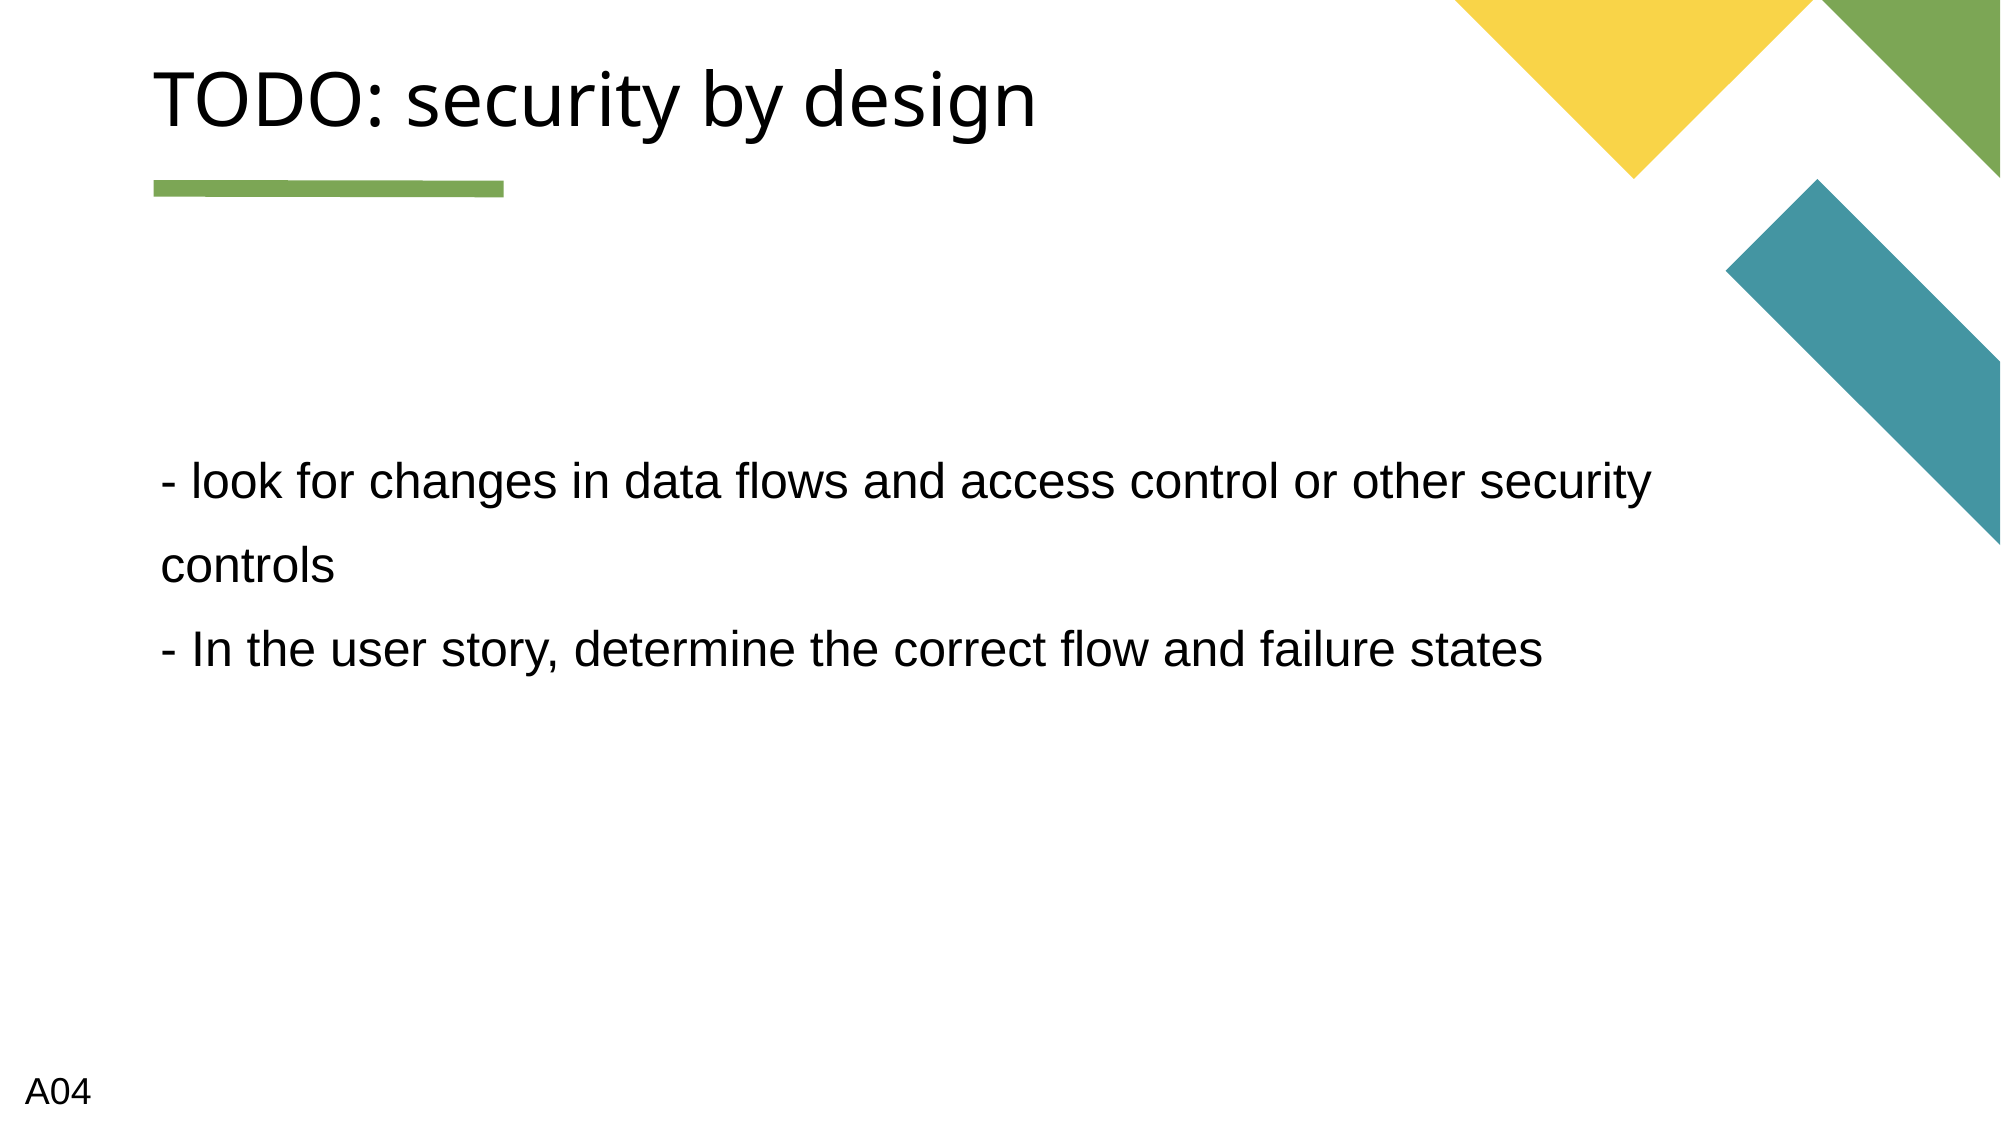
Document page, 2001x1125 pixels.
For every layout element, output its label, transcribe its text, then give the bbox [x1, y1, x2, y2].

text_box A04 [10, 1062, 107, 1120]
title TODO: security by design [153, 10, 1560, 185]
text_box - look for changes in data flows and access control or other security controls - In the user story, determine the correct flow and failure states [145, 418, 1843, 768]
